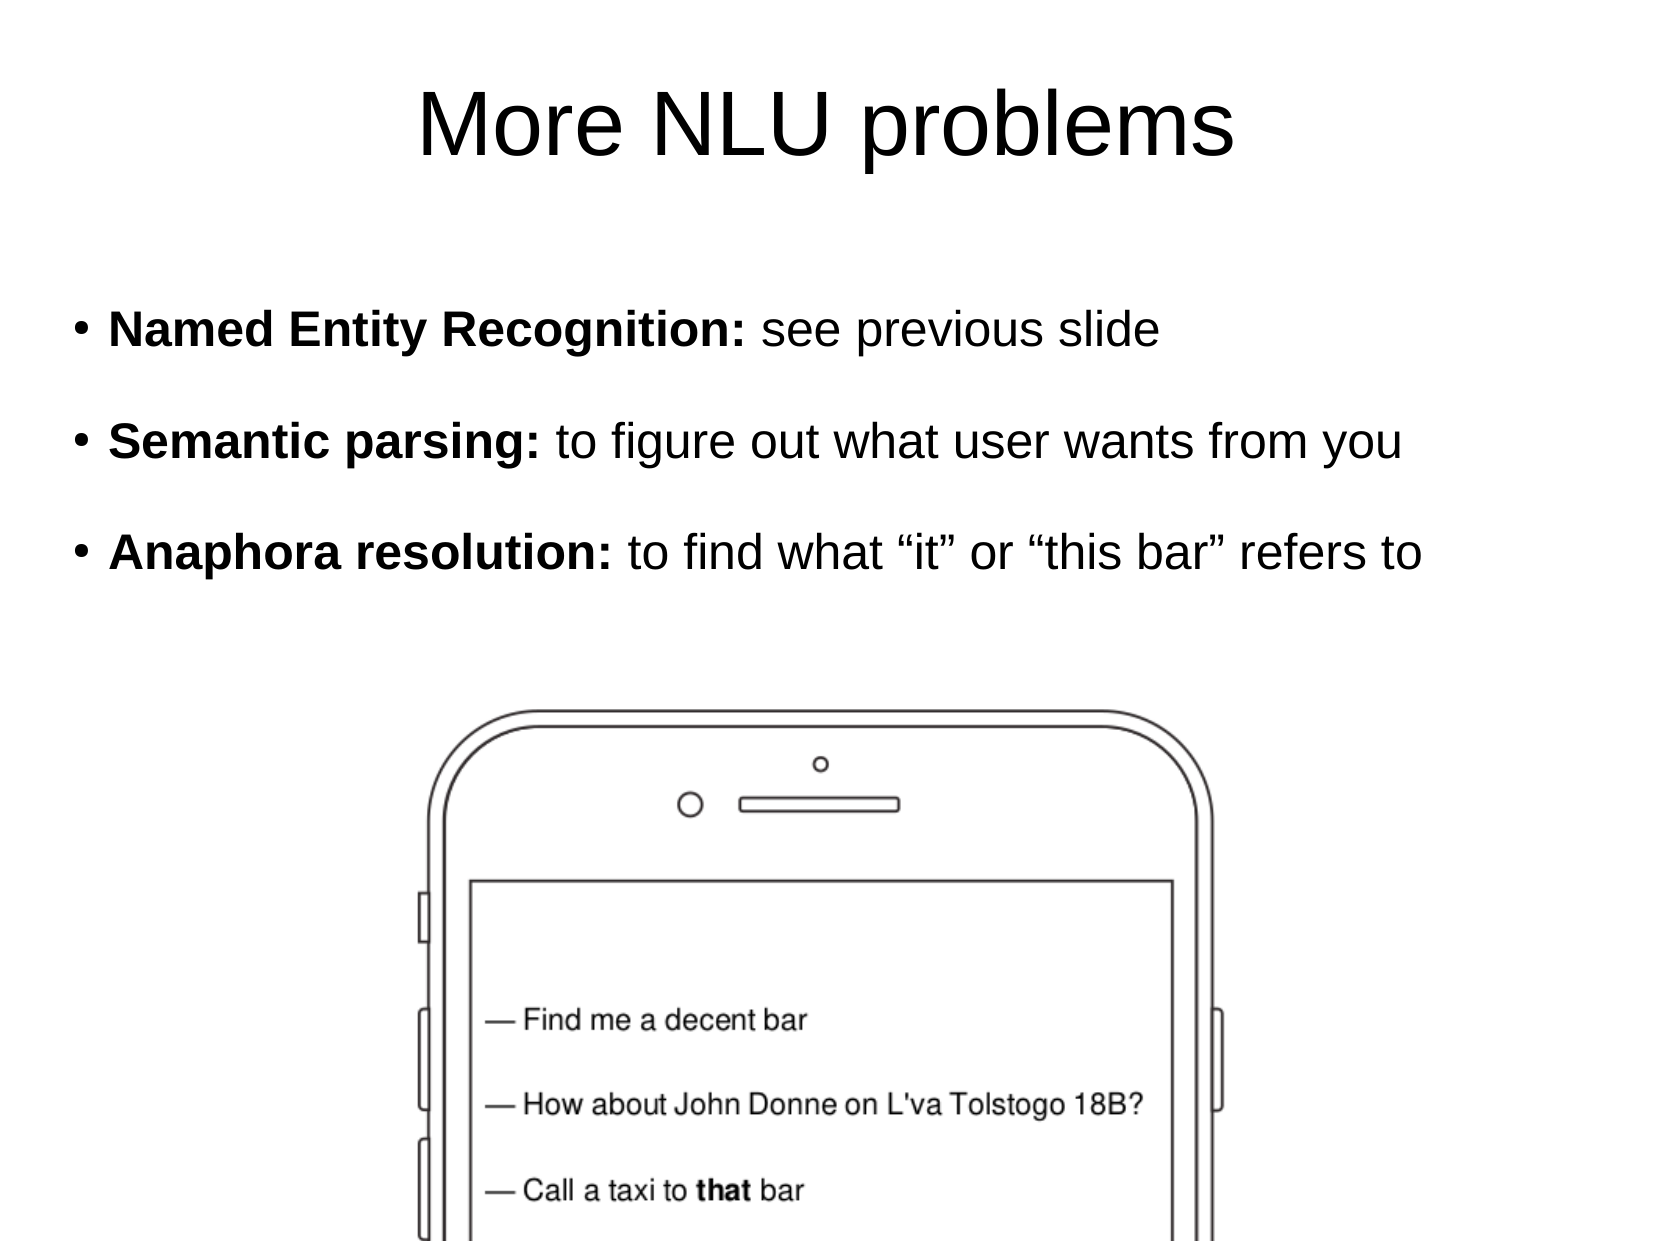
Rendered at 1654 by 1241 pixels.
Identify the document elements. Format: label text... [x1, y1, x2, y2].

title More NLU problems [82, 19, 1571, 227]
text_box Named Entity Recognition: see previous slide Semantic parsing: to figure out what user wants from you Anaphora resolution: to find what “it” or “this bar” refers to [57, 293, 1556, 644]
picture [390, 708, 1240, 1241]
